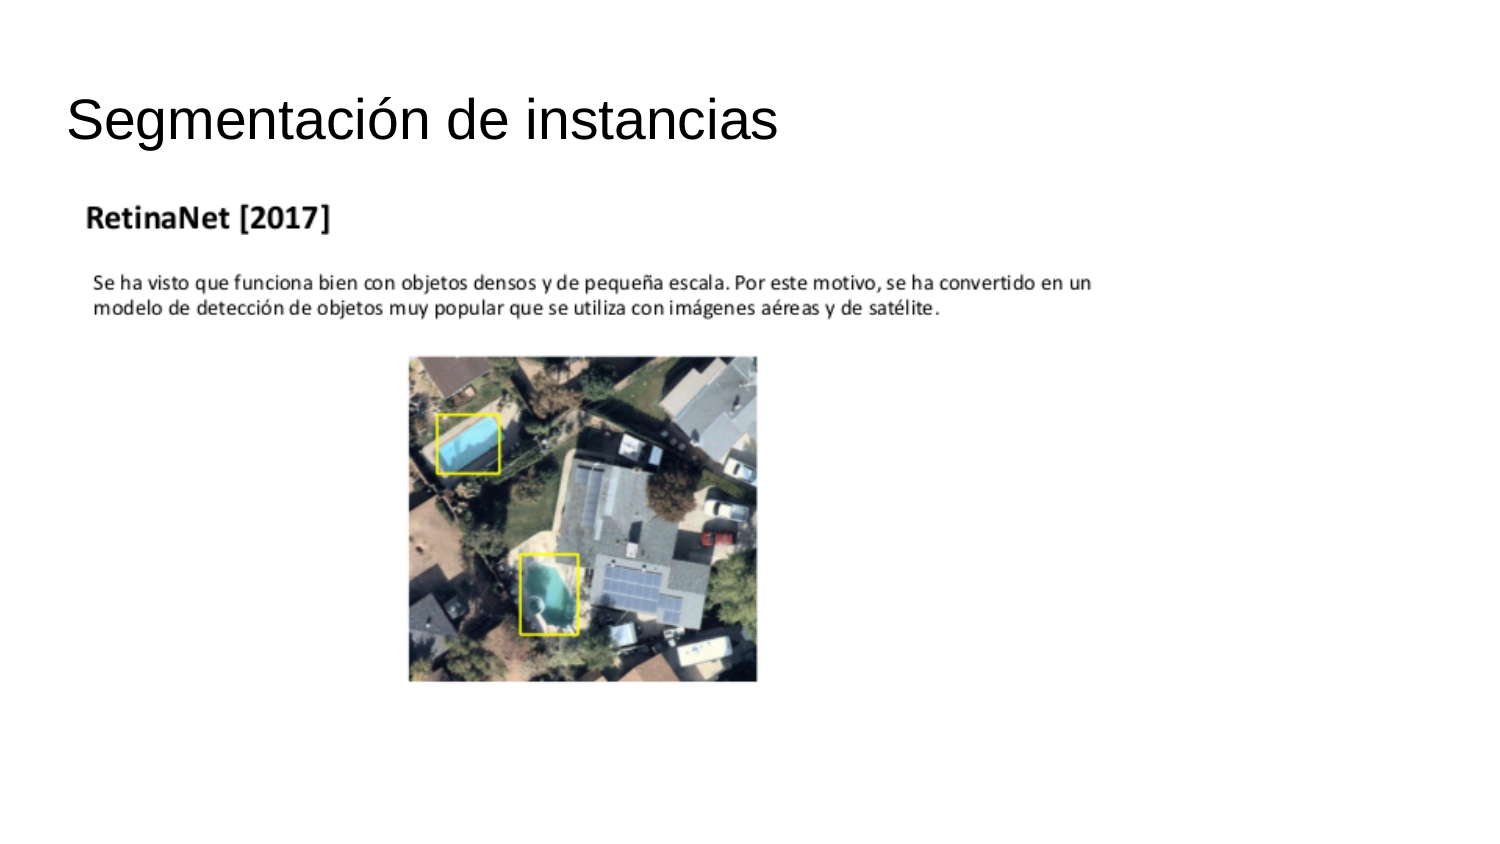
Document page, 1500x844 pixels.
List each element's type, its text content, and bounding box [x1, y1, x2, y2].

picture [70, 188, 1160, 707]
title Segmentación de instancias [51, 72, 1449, 167]
